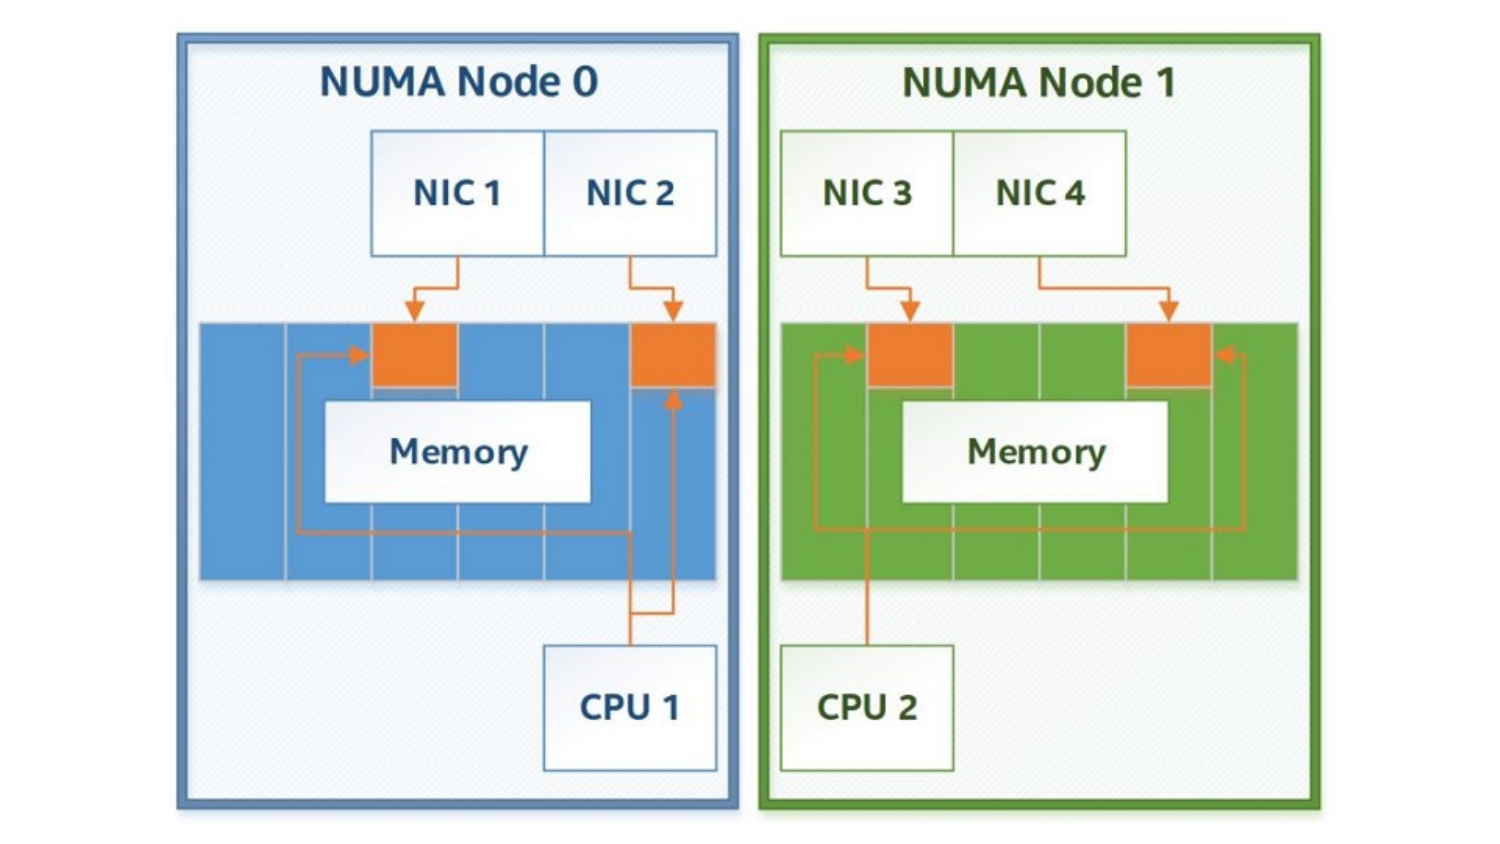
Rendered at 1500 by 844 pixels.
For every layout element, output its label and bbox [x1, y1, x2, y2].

picture [164, 19, 1336, 825]
